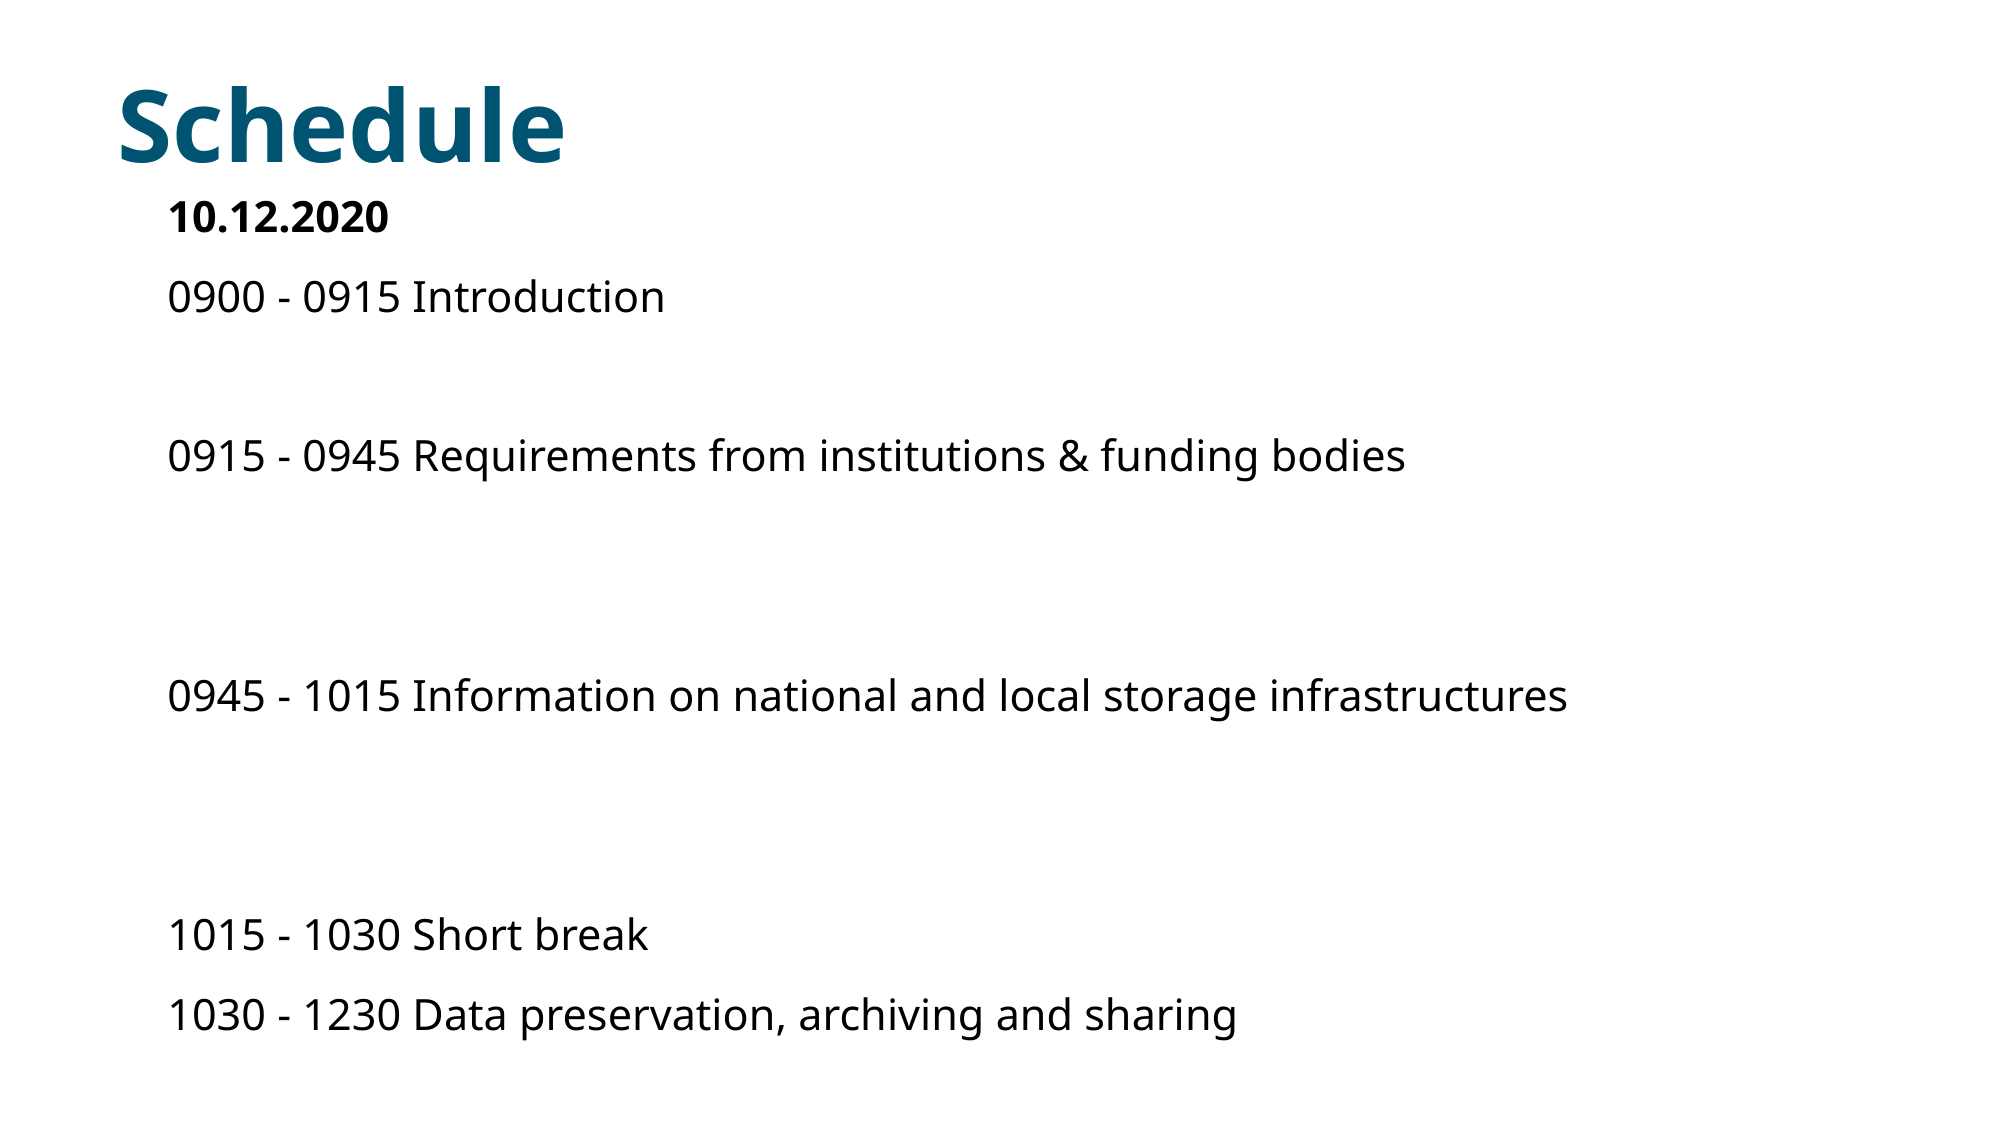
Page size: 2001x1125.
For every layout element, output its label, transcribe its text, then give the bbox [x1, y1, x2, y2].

title Schedule [117, 62, 1902, 170]
list 10.12.2020 0900 - 0915 Introduction 0915 - 0945 Requirements from institutions & funding bodies 0945 - 1015 Information on national and local storage infrastructures 1015 - 1030 Short break 1030 - 1230 Data preservation, archiving and sharing [99, 188, 1901, 1040]
